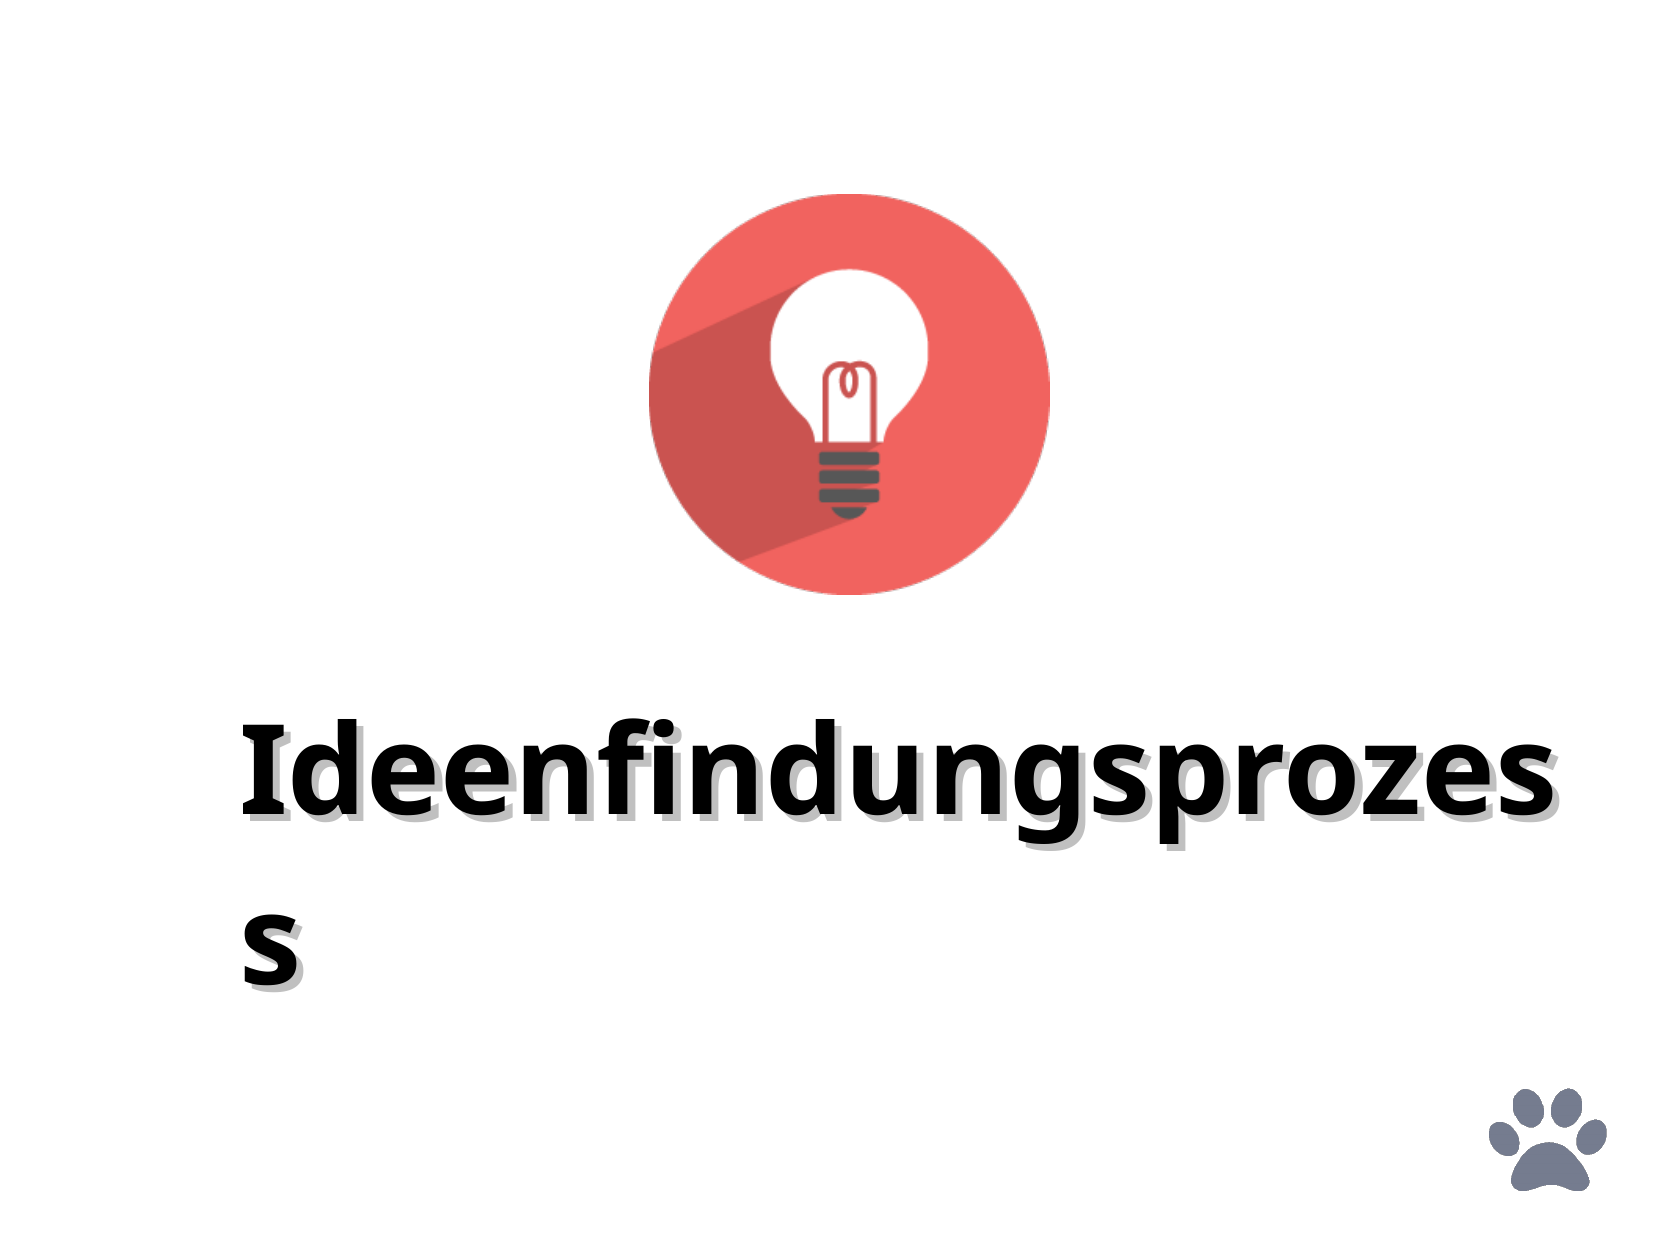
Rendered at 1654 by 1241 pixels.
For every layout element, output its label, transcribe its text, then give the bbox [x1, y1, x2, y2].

picture [649, 194, 1050, 595]
picture [1488, 1086, 1607, 1193]
text_box Ideenfindungsprozess [224, 673, 1607, 841]
